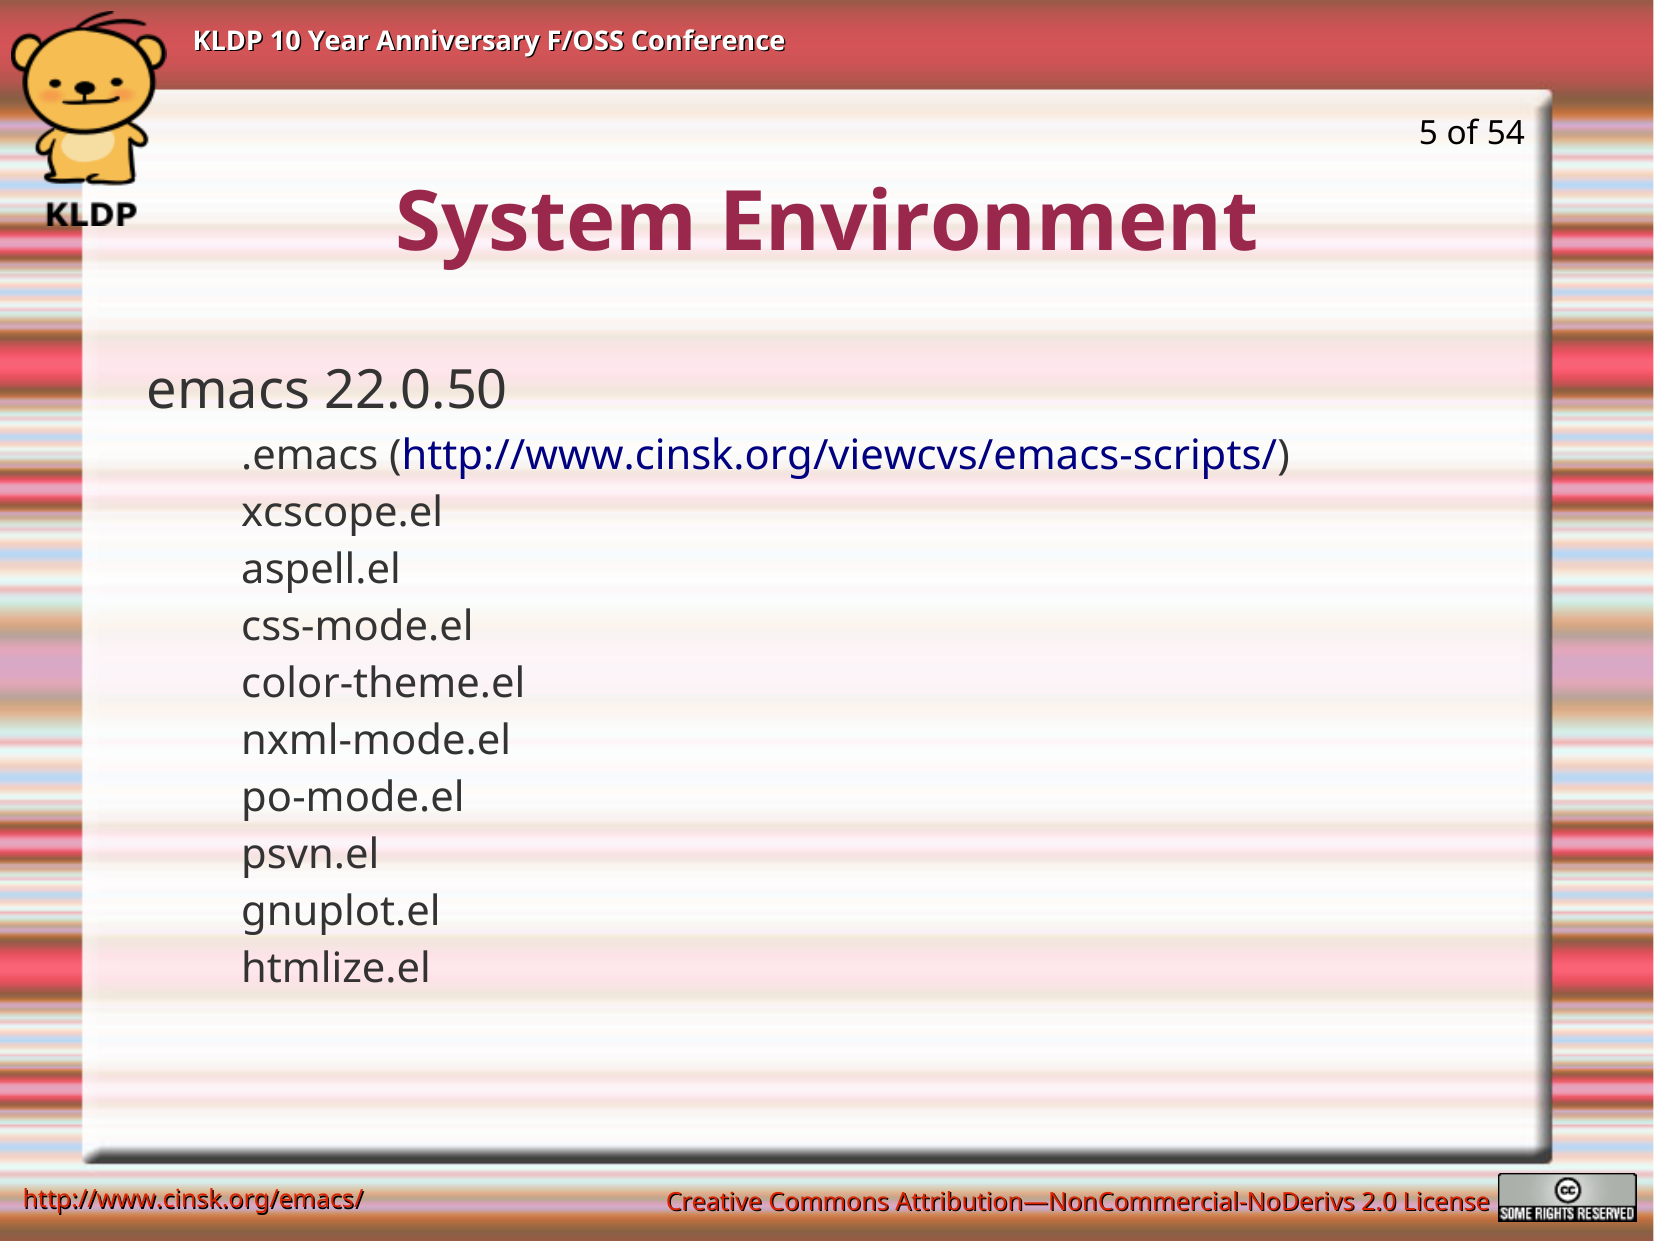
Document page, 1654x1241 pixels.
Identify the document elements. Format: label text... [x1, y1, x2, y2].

list emacs 22.0.50 .emacs (http://www.cinsk.org/viewcvs/emacs-scripts/) xcscope.el aspell.el css-mode.el color-theme.el nxml-mode.el po-mode.el psvn.el gnuplot.el htmlize.el [134, 350, 1516, 1133]
picture [0, 0, 1654, 1241]
title System Environment [121, 114, 1534, 322]
